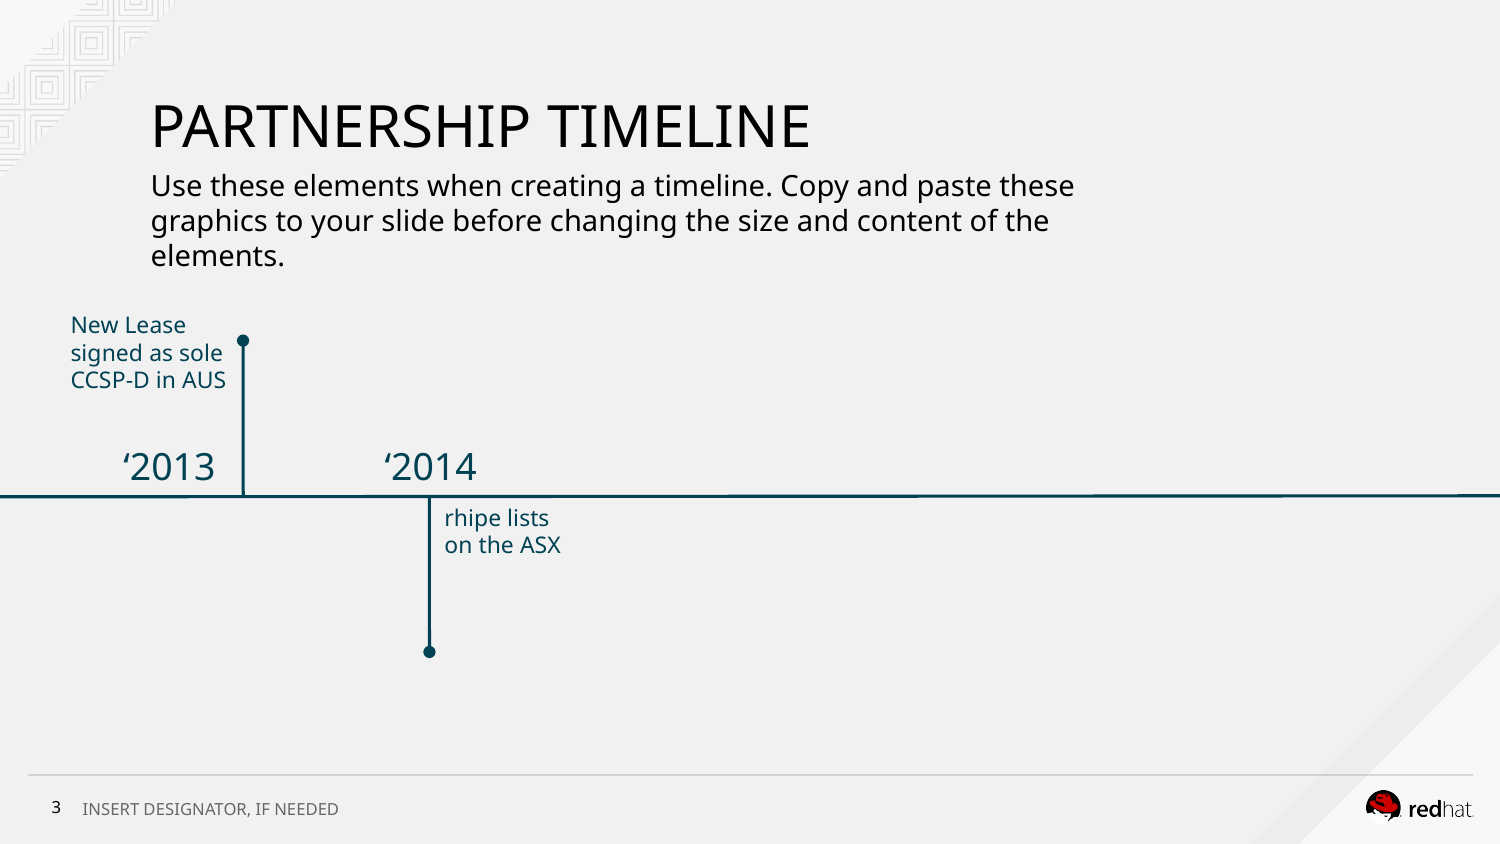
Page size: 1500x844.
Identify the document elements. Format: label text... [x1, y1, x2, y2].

picture [0, 498, 1500, 844]
text_box ‘2014 [364, 446, 492, 503]
picture [0, 0, 1500, 494]
text_box rhipe lists on the ASX [429, 507, 589, 555]
text_box New Lease signed as sole CCSP-D in AUS [55, 298, 256, 406]
title PARTNERSHIP TIMELINE [135, 0, 1365, 175]
subtitle Use these elements when creating a timeline. Copy and paste these graphics to your slide before changing the size and content of the elements. [135, 152, 1163, 261]
text_box ‘2013 [71, 446, 231, 503]
slide_number <number> [16, 776, 77, 842]
